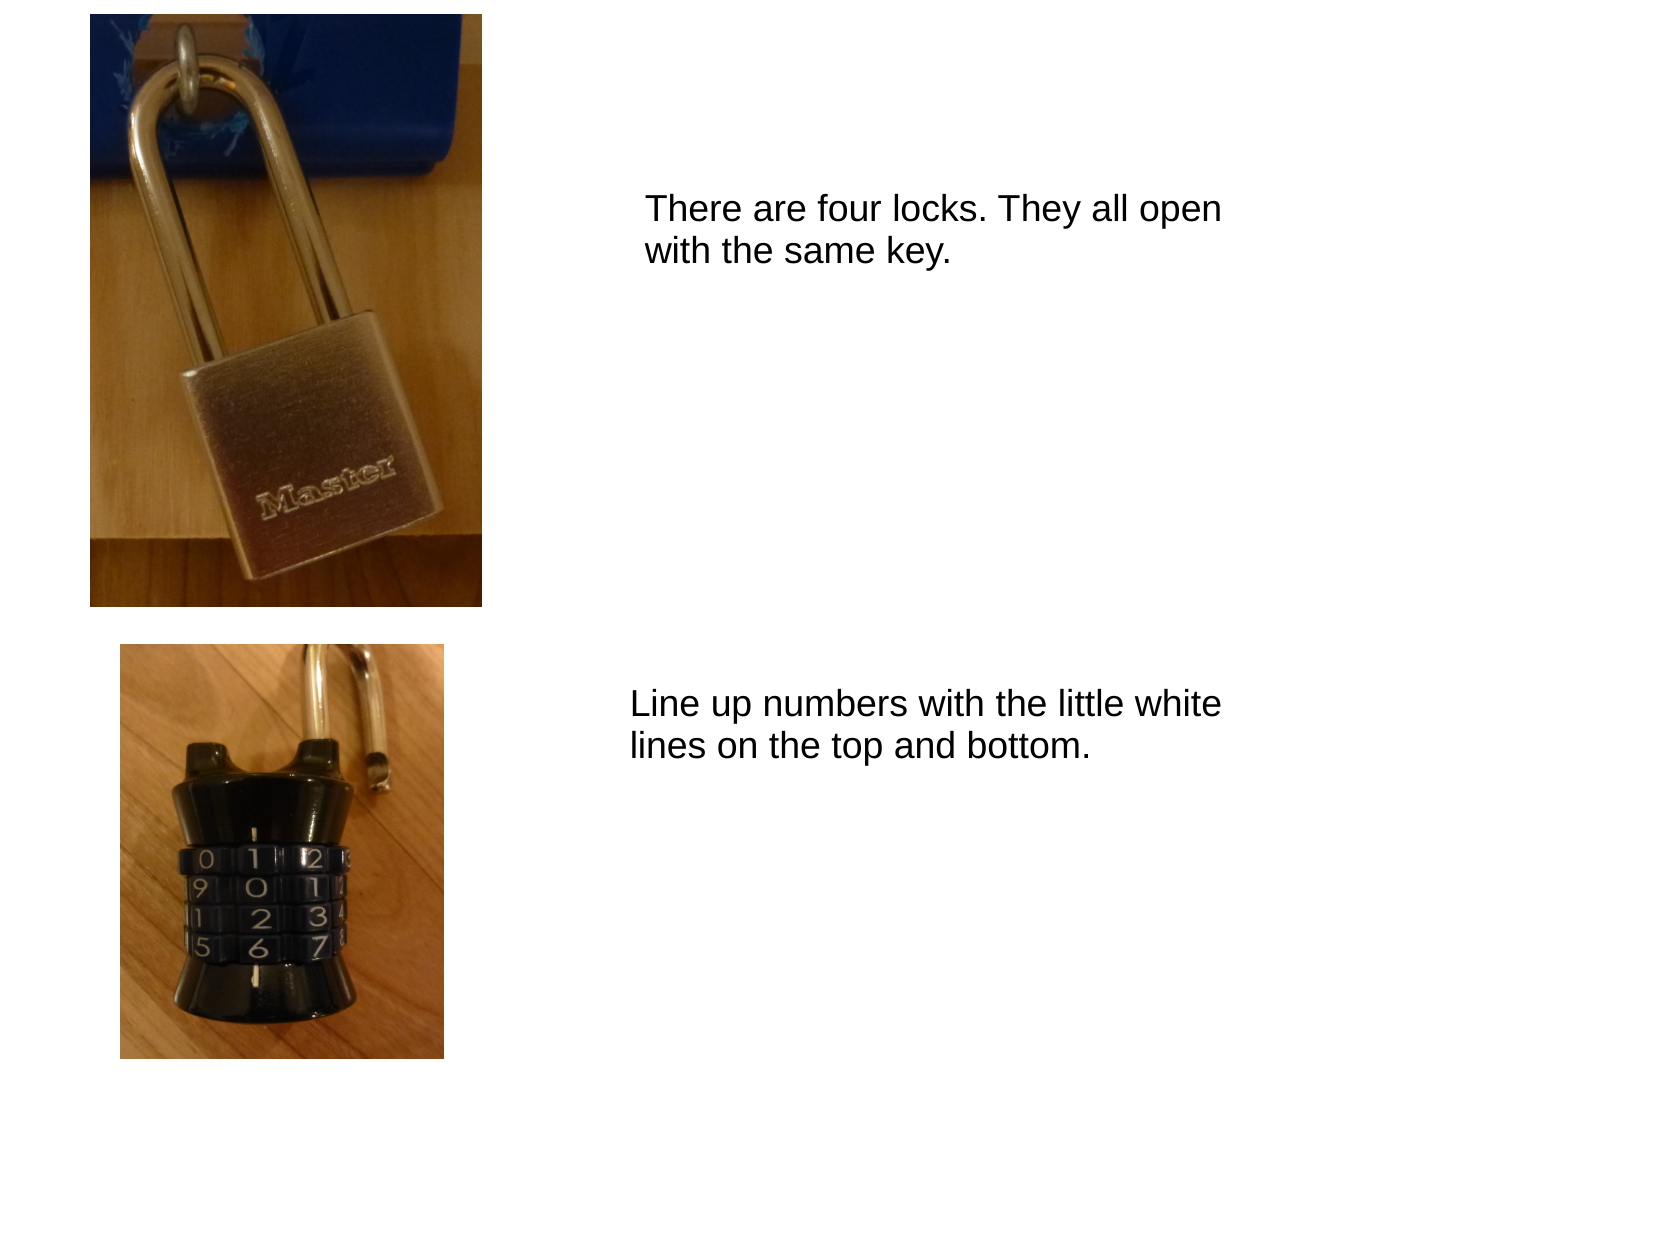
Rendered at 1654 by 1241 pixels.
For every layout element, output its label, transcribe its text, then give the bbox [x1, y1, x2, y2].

text_box There are four locks. They all open with the same key. [630, 180, 1306, 278]
text_box Line up numbers with the little white lines on the top and bottom. [615, 675, 1291, 773]
picture [90, 14, 482, 607]
picture [120, 644, 444, 1059]
